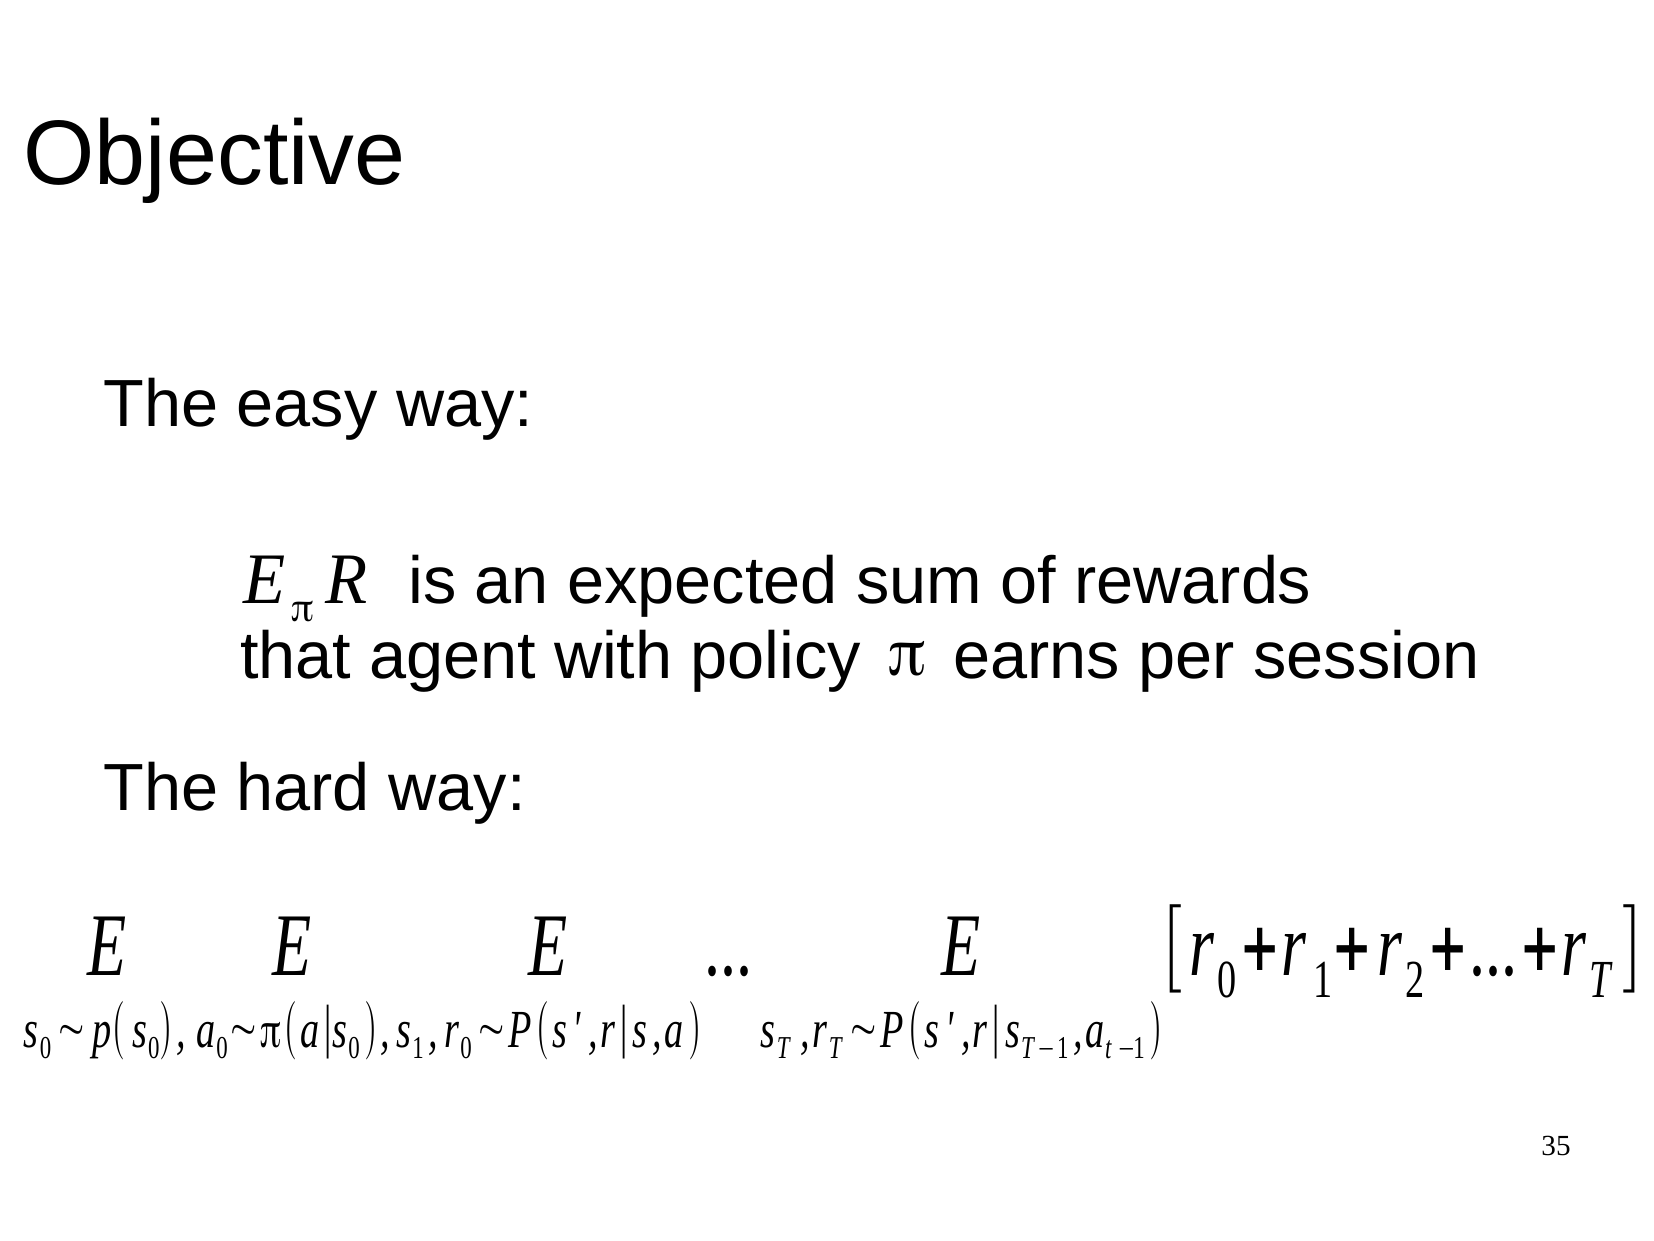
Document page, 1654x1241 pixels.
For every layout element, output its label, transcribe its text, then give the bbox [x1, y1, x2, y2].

text_box is an expected sum of rewards that agent with policy earns per session [45, 543, 1606, 736]
title Objective [23, 49, 1512, 257]
chart [7, 896, 1654, 1066]
chart [222, 540, 386, 622]
chart [871, 634, 948, 677]
text_box The easy way: [32, 366, 631, 457]
text_box The hard way: [32, 750, 535, 840]
